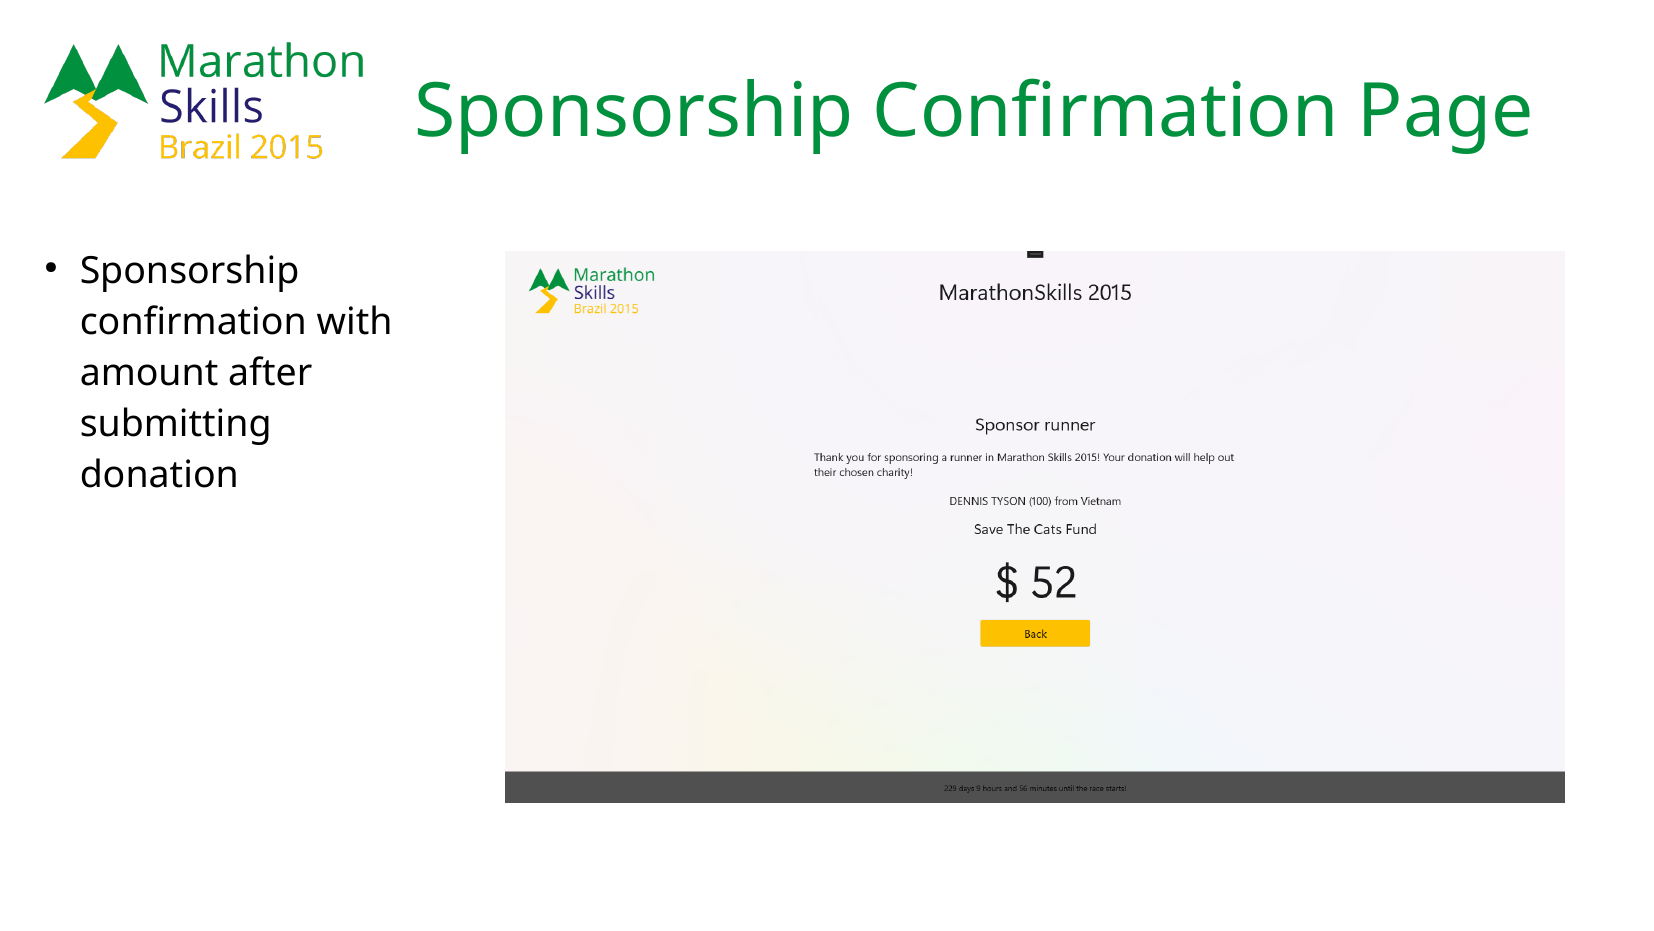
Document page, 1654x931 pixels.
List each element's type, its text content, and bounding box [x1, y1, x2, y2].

title Sponsorship Confirmation Page [413, 1, 1536, 213]
text_box Sponsorship confirmation with amount after submitting donation [29, 236, 443, 827]
picture [29, 29, 384, 173]
picture [505, 251, 1565, 804]
